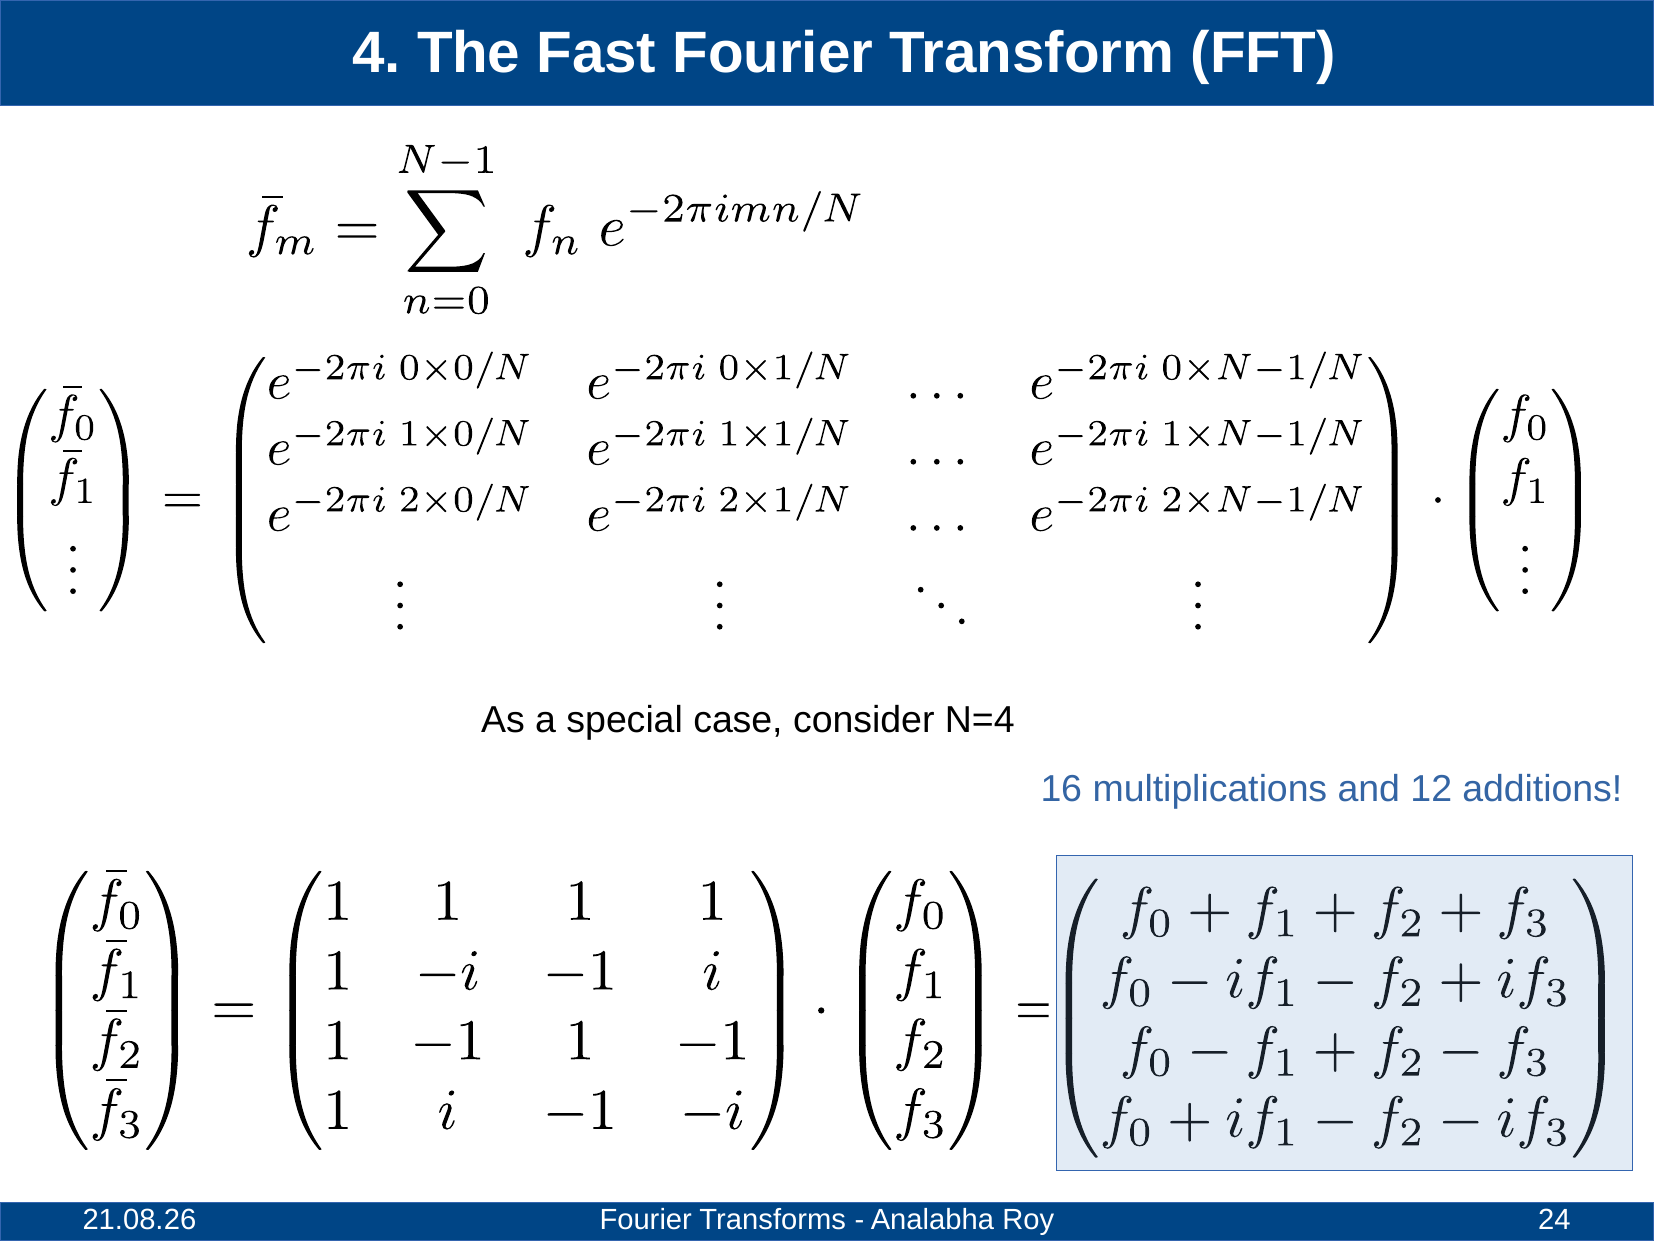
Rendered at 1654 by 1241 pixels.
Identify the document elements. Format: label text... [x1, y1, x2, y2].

text_box [1, 351, 1597, 644]
title 4. The Fast Fourier Transform (FFT) [0, 0, 1654, 106]
text_box [245, 144, 863, 315]
text_box [38, 855, 1633, 1171]
text_box As a special case, consider N=4 [466, 691, 1030, 749]
text_box 16 multiplications and 12 additions! [1025, 759, 1638, 817]
